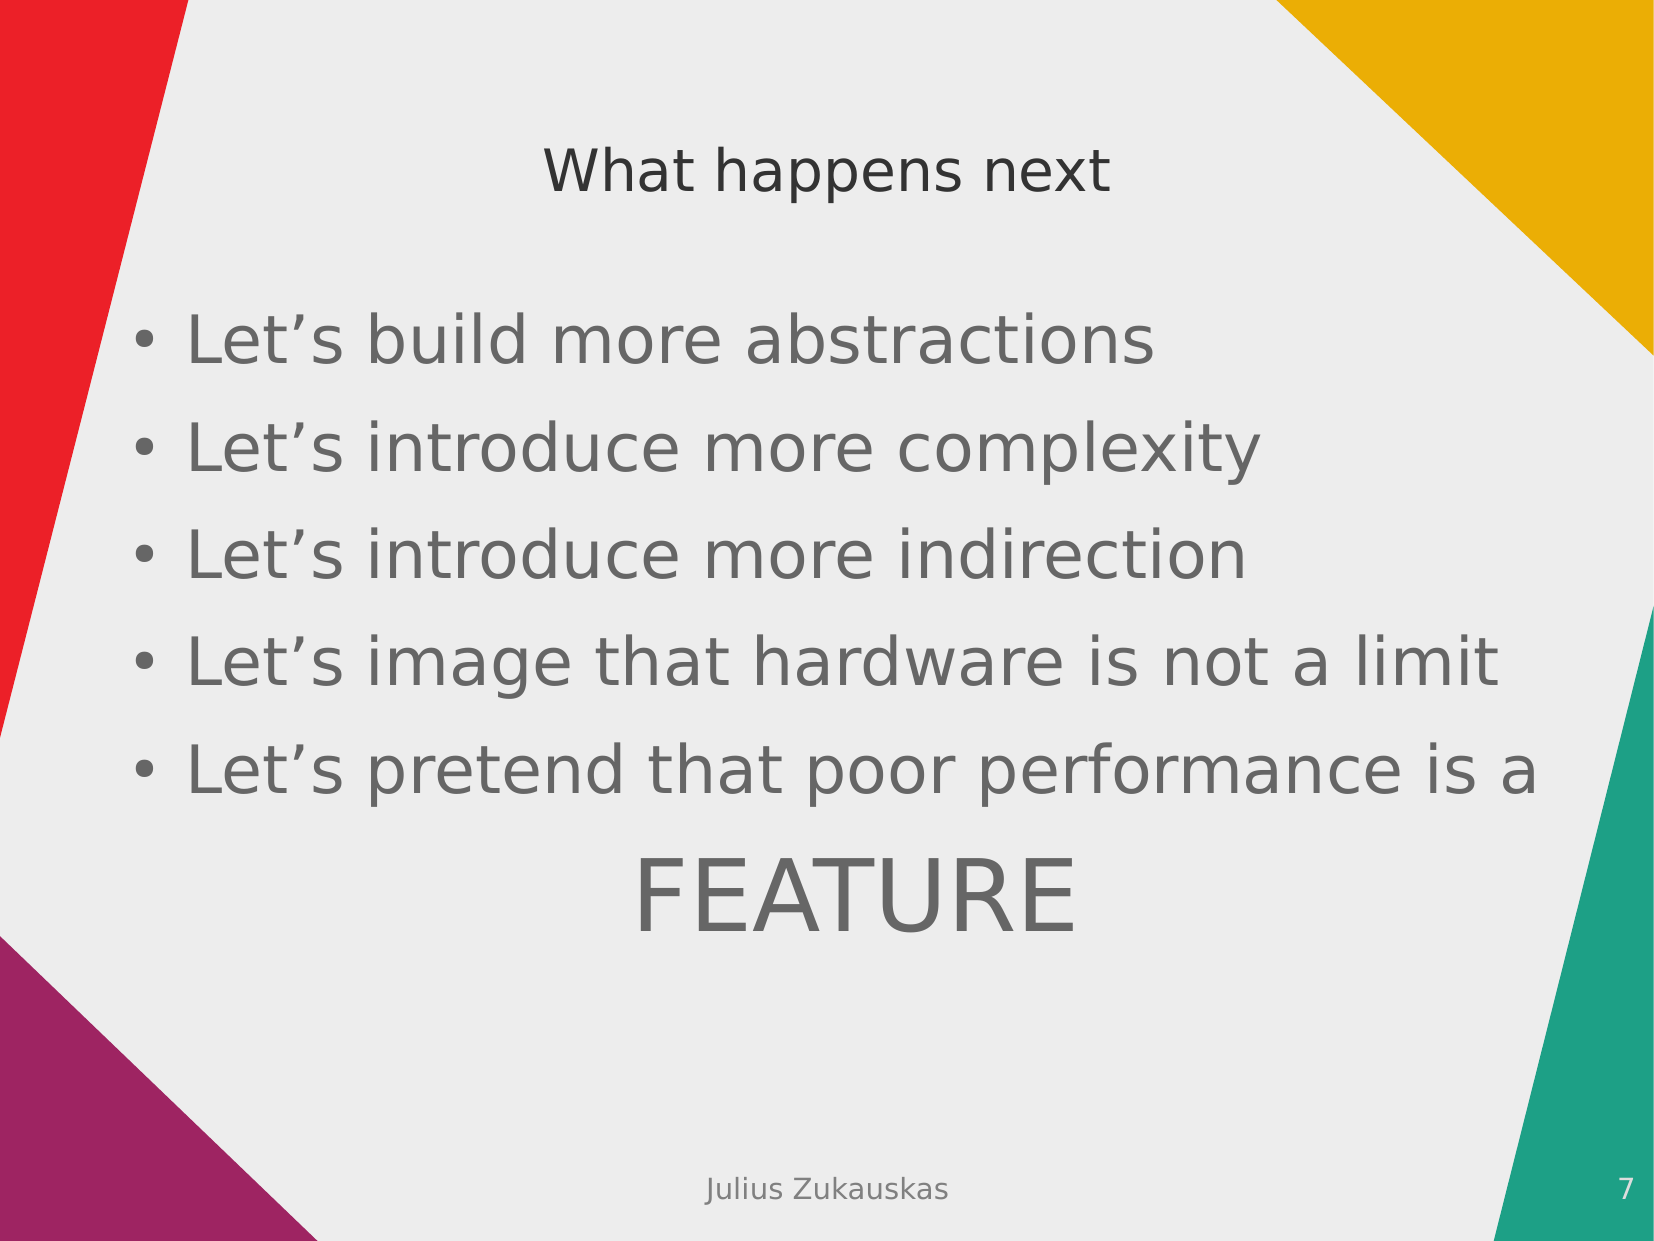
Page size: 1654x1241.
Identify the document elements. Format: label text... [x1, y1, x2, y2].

title What happens next [114, 73, 1539, 271]
list Let’s build more abstractions Let’s introduce more complexity Let’s introduce more indirection Let’s image that hardware is not a limit Let’s pretend that poor performance is a FEATURE [114, 302, 1548, 1033]
